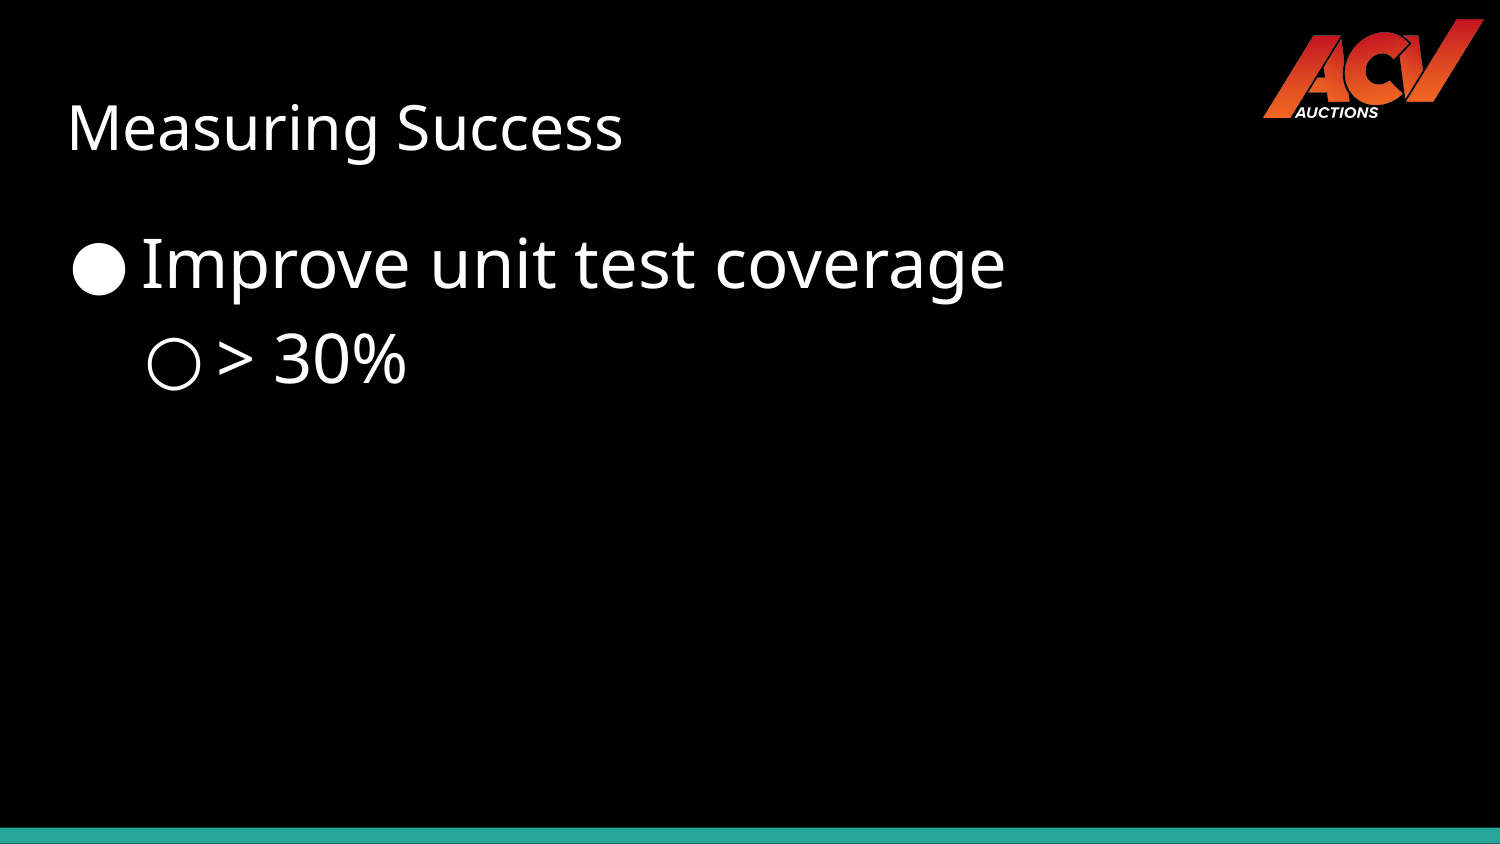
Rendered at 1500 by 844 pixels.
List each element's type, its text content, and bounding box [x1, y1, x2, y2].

list Improve unit test coverage > 30% [51, 192, 1449, 815]
title Measuring Success [51, 72, 1449, 174]
picture [1262, 19, 1484, 118]
